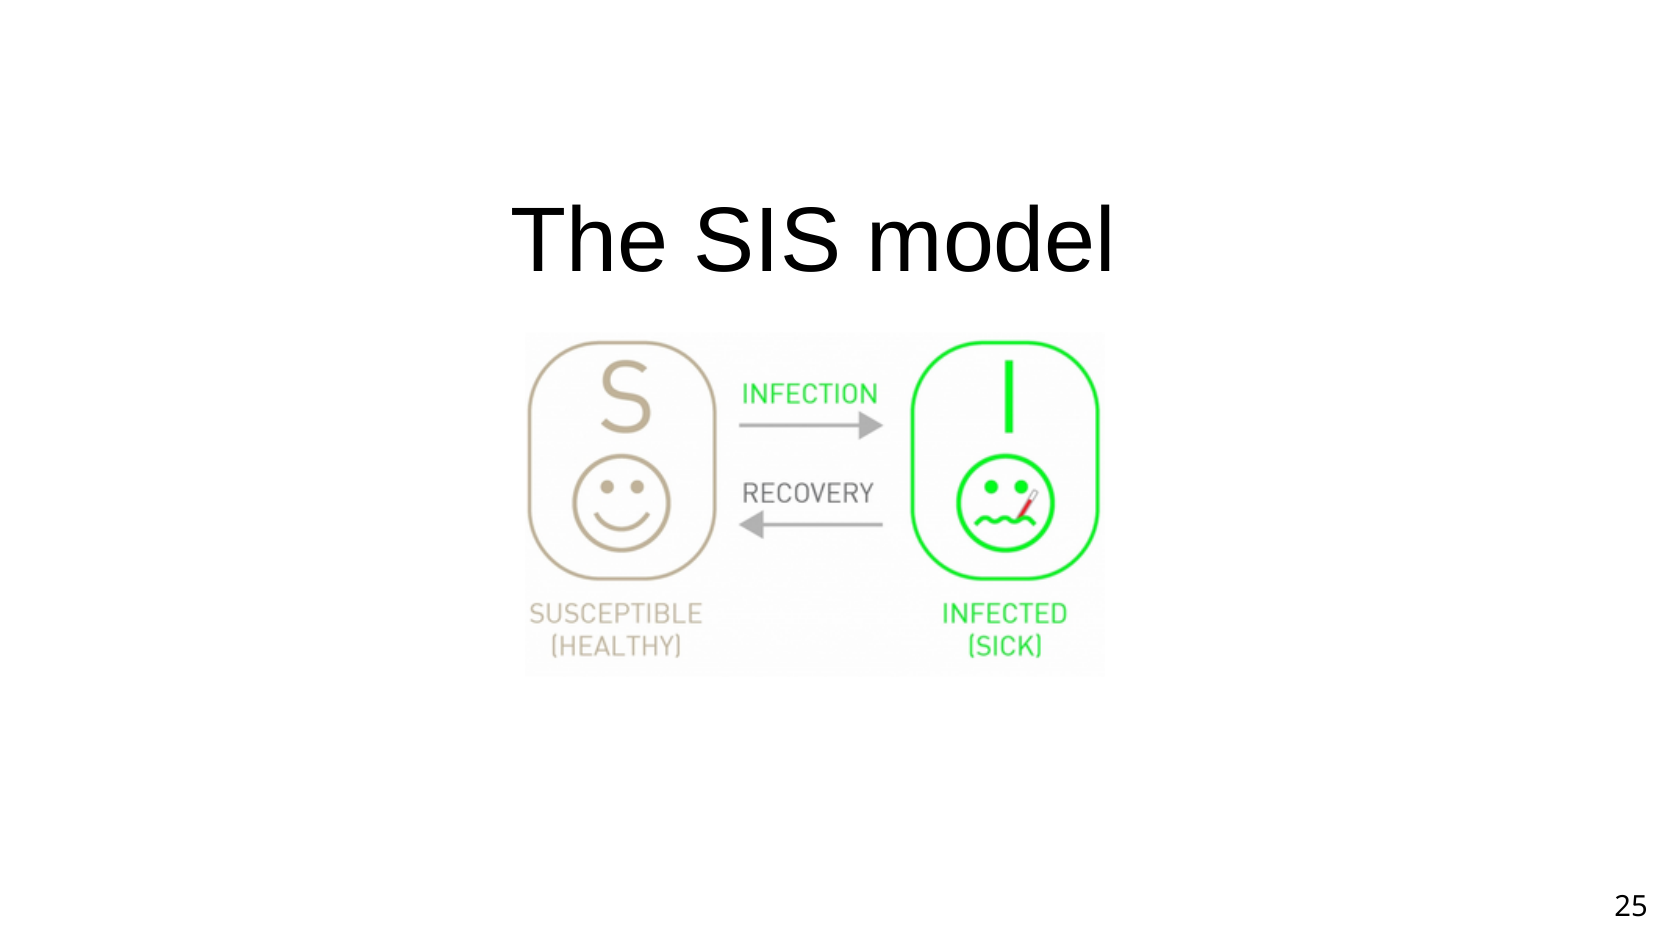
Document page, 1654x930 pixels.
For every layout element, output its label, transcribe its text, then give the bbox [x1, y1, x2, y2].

title The SIS model [69, 161, 1558, 318]
picture [525, 332, 1105, 677]
